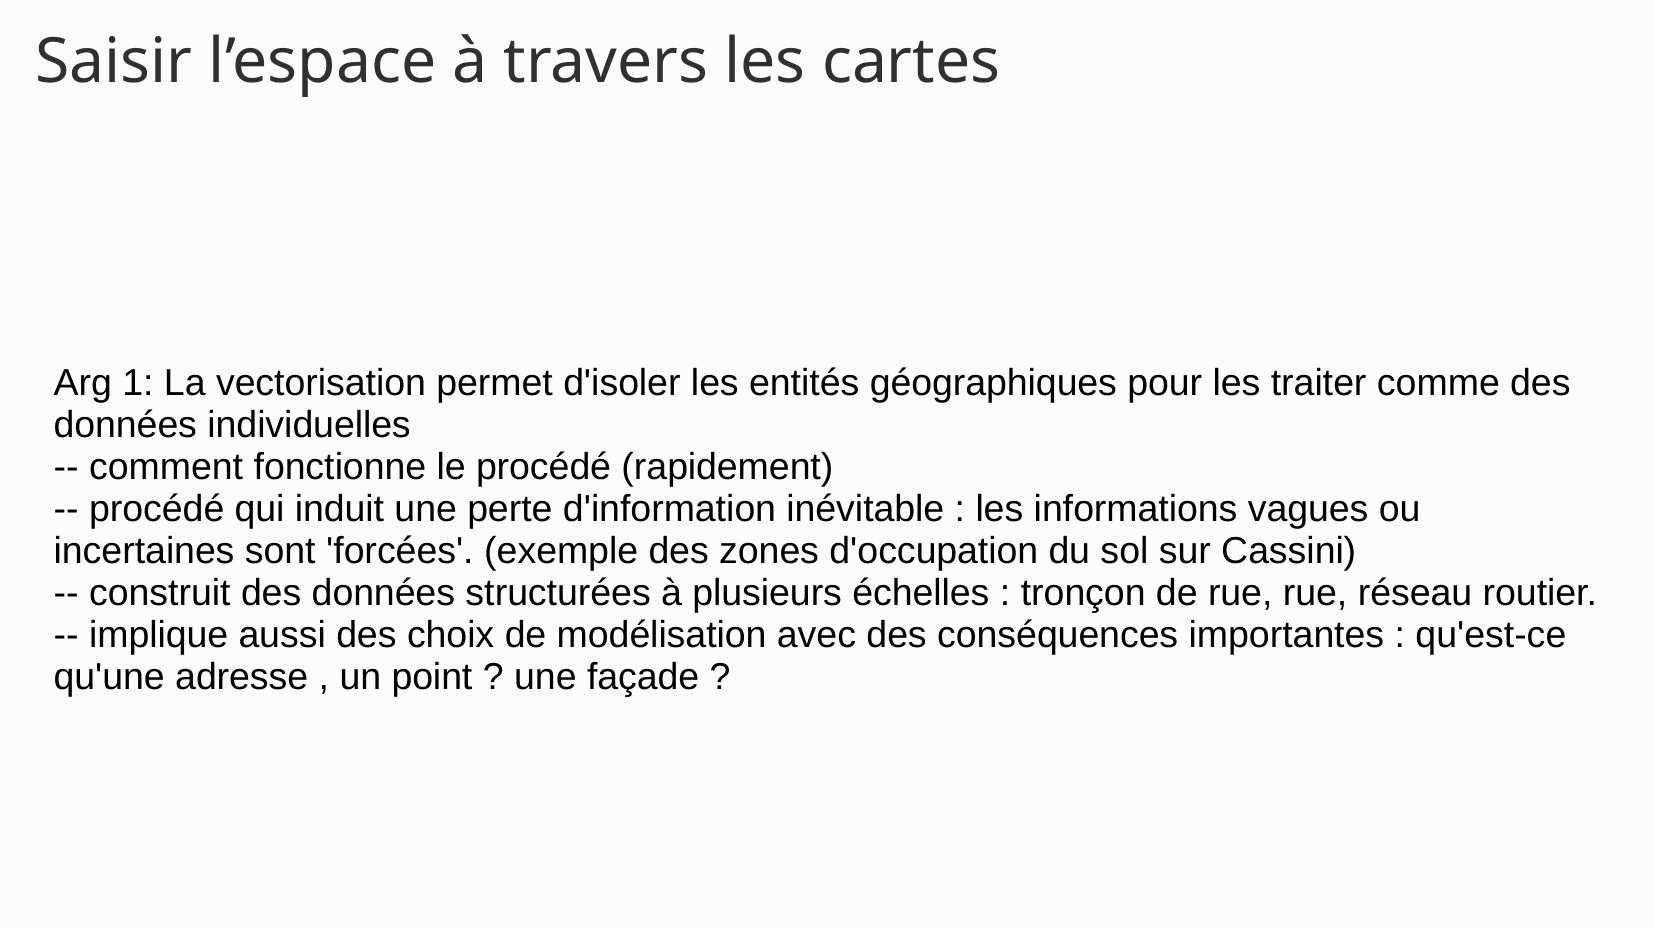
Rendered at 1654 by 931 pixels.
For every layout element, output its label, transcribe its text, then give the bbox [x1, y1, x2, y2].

title Saisir l’espace à travers les cartes [35, 10, 1619, 107]
text_box Arg 1: La vectorisation permet d'isoler les entités géographiques pour les traiter comme des données individuelles -- comment fonctionne le procédé (rapidement) -- procédé qui induit une perte d'information inévitable : les informations vagues ou incertaines sont 'forcées'. (exemple des zones d'occupation du sol sur Cassini) -- construit des données structurées à plusieurs échelles : tronçon de rue, rue, réseau routier. -- implique aussi des choix de modélisation avec des conséquences importantes : qu'est-ce qu'une adresse , un point ? une façade ? [38, 353, 1622, 747]
